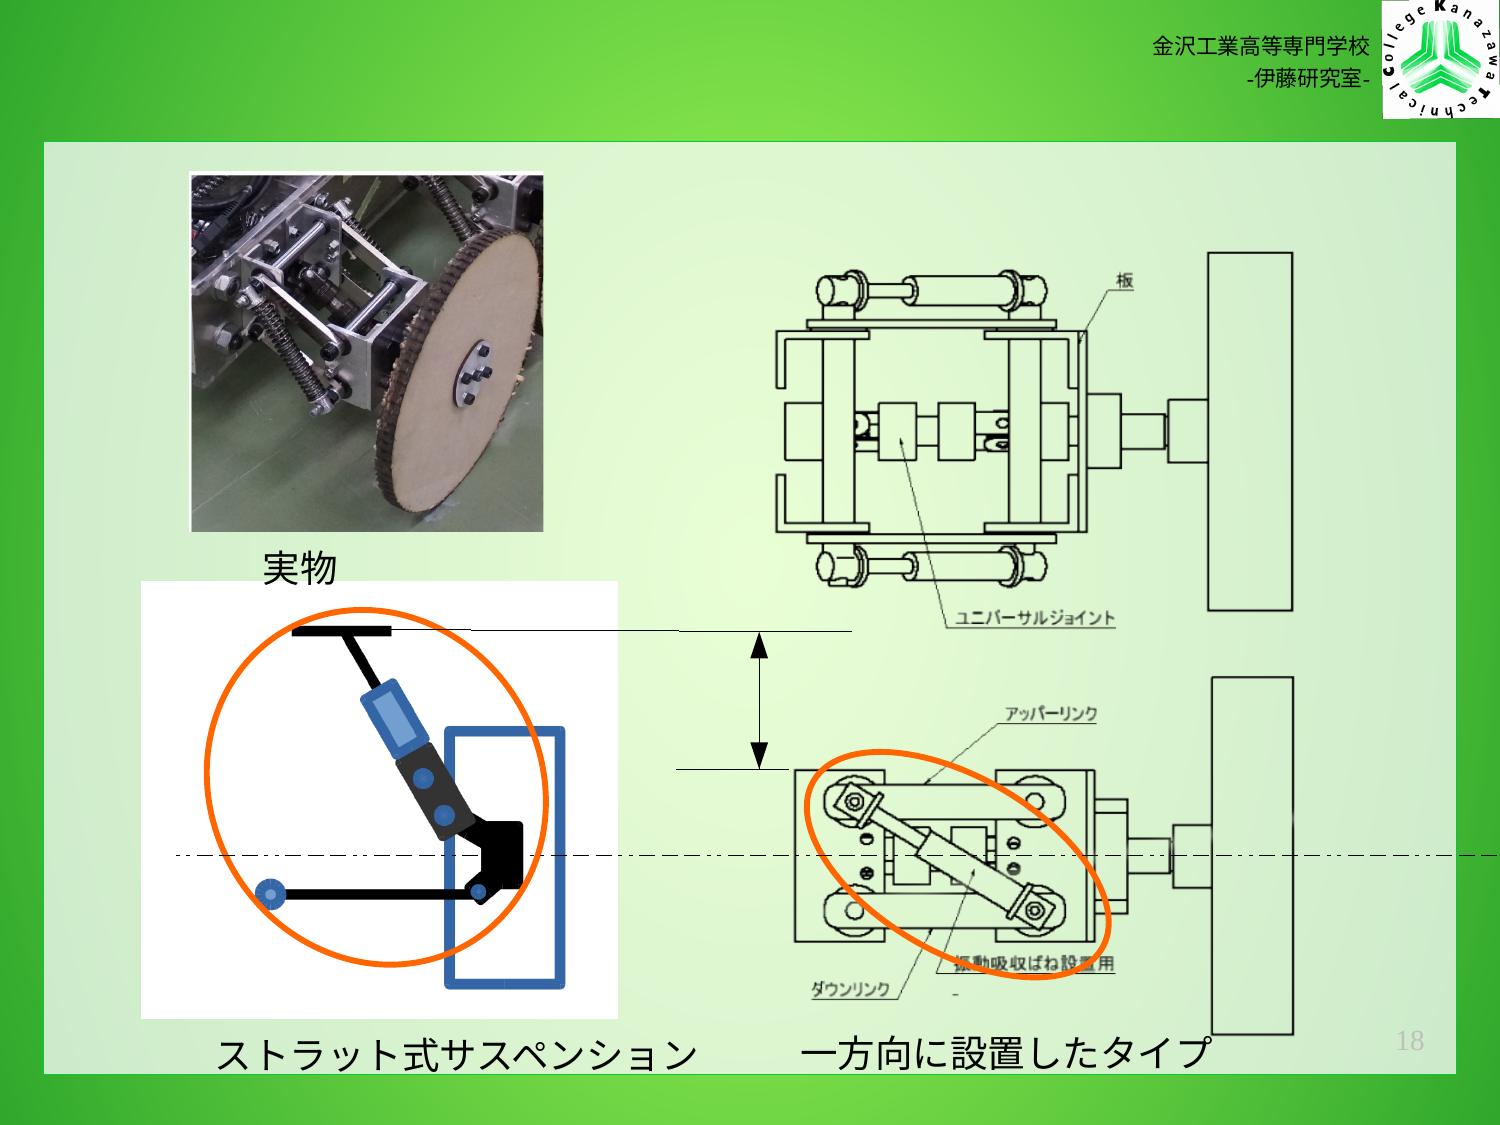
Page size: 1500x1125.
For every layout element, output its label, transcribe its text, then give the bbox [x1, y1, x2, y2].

text_box ストラット式サスペンション [200, 1018, 856, 1097]
picture [739, 206, 1326, 647]
picture [141, 581, 618, 1019]
picture [1382, 0, 1500, 119]
text_box 実物 [248, 531, 353, 585]
picture [188, 171, 544, 532]
picture [1196, 1044, 1203, 1058]
text_box [43, 141, 1457, 1075]
picture [776, 650, 1338, 1072]
text_box 一方向に設置したタイプ [785, 1016, 1196, 1069]
